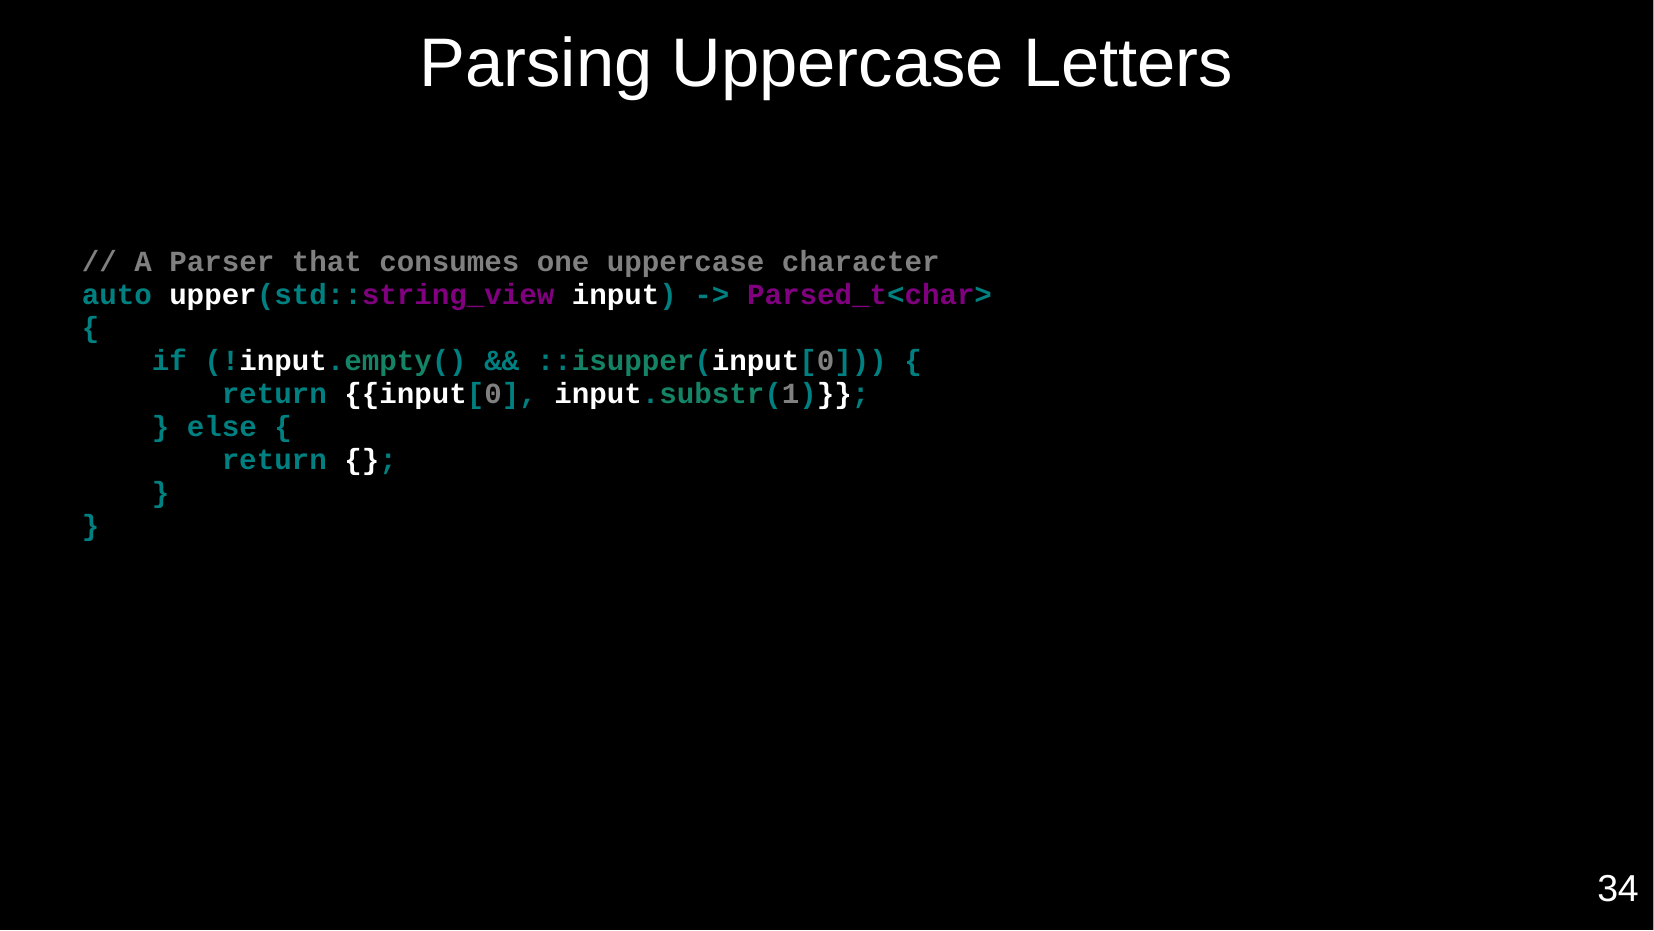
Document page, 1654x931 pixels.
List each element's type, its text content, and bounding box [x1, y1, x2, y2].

text_box // A Parser that consumes one uppercase character auto upper(std::string_view input) -> Parsed_t<char> { if (!input.empty() && ::isupper(input[0])) { return {{input[0], input.substr(1)}}; } else { return {}; } } [81, 133, 1571, 889]
text_box <number> [1024, 860, 1654, 931]
title Parsing Uppercase Letters [82, 4, 1571, 121]
